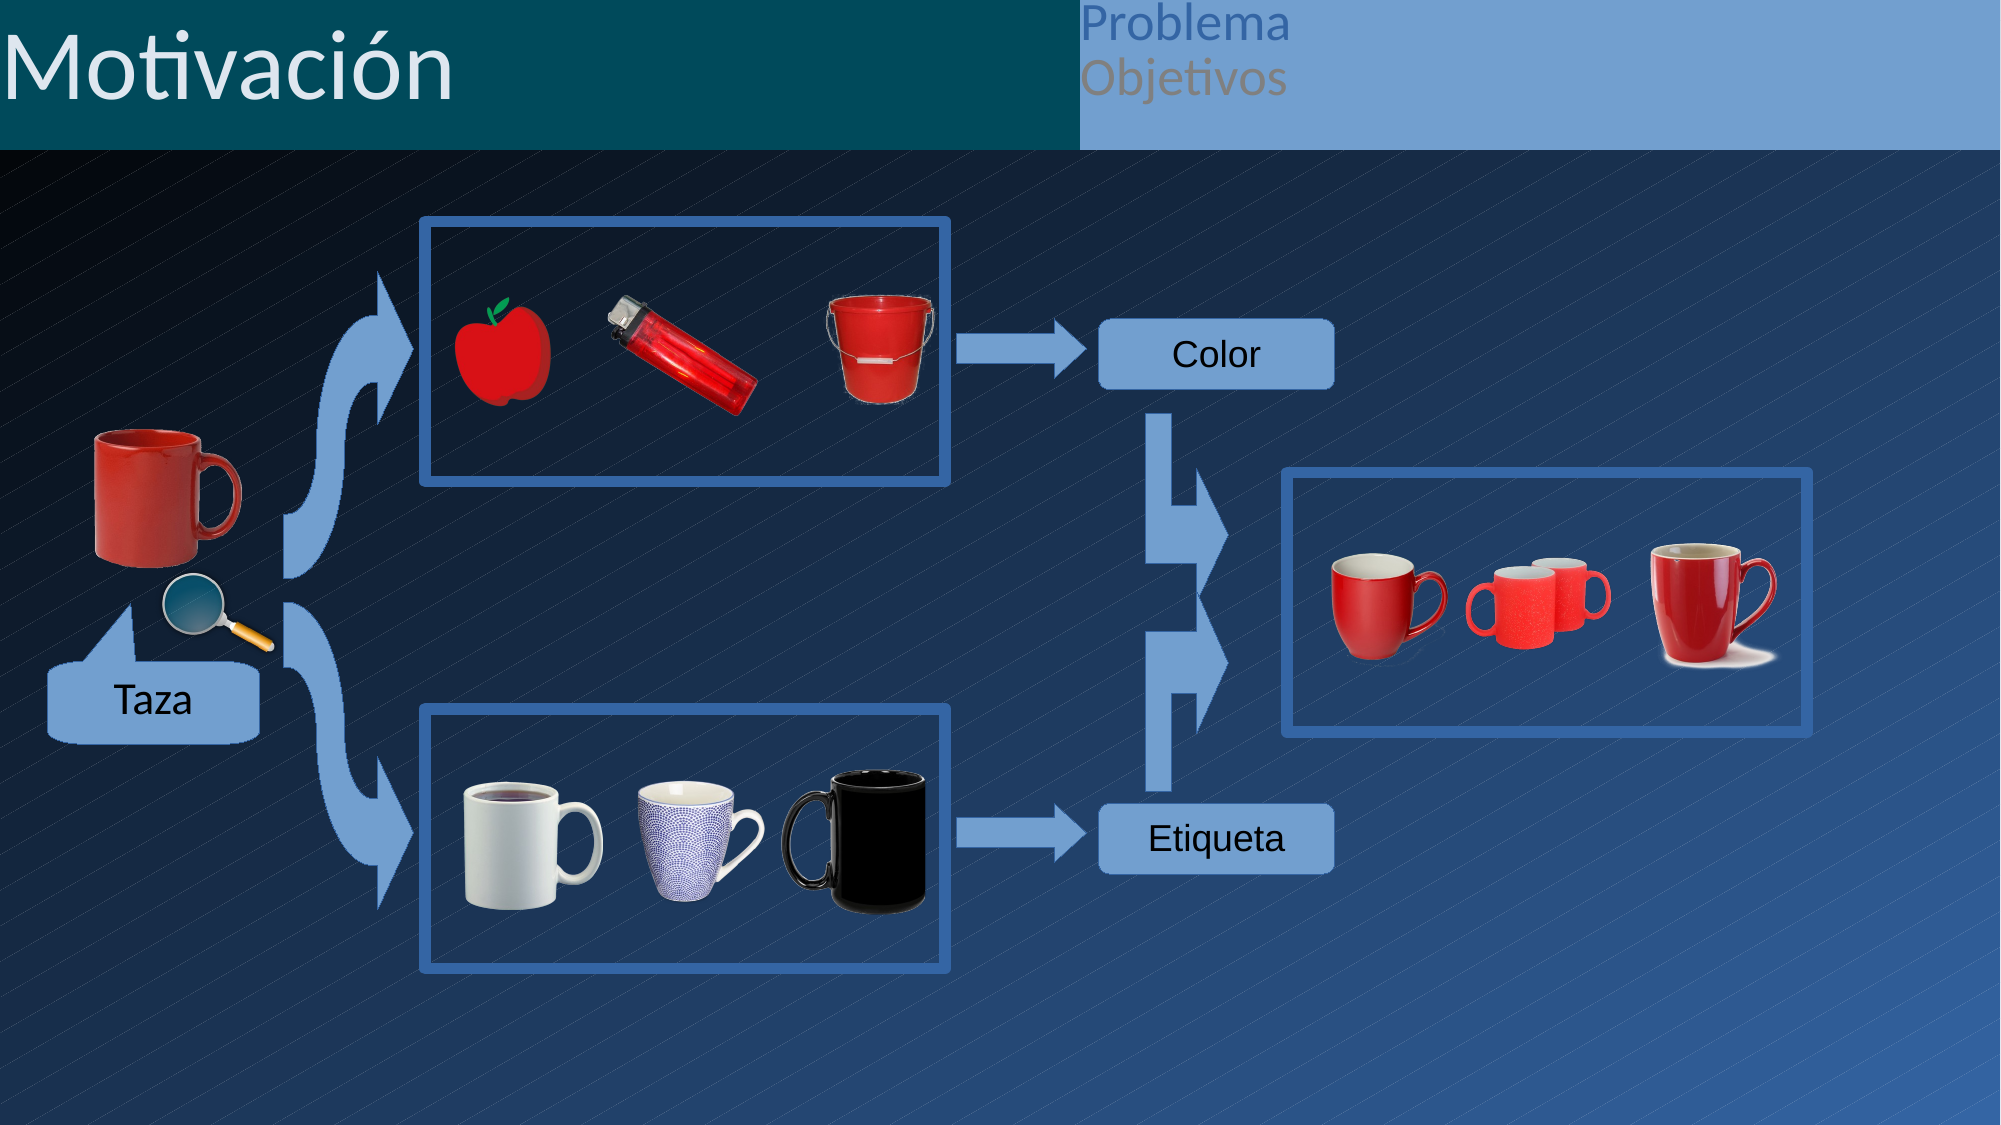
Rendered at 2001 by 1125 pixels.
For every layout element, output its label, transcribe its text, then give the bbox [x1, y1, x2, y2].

text_box Color [1098, 318, 1335, 390]
picture [791, 259, 969, 438]
title Motivación [0, 0, 1080, 150]
text_box Taza [47, 603, 260, 745]
text_box [1145, 413, 1229, 792]
text_box [956, 318, 1087, 379]
picture [70, 401, 283, 669]
text_box [956, 803, 1087, 863]
text_box Etiqueta [1098, 803, 1335, 875]
text_box [283, 271, 414, 579]
text_box [283, 602, 414, 910]
picture [463, 781, 603, 910]
picture [1457, 507, 1789, 686]
picture [599, 283, 768, 426]
picture [605, 758, 934, 922]
picture [441, 292, 560, 411]
picture [1319, 540, 1453, 674]
title Problema Objetivos [1080, 0, 2001, 150]
